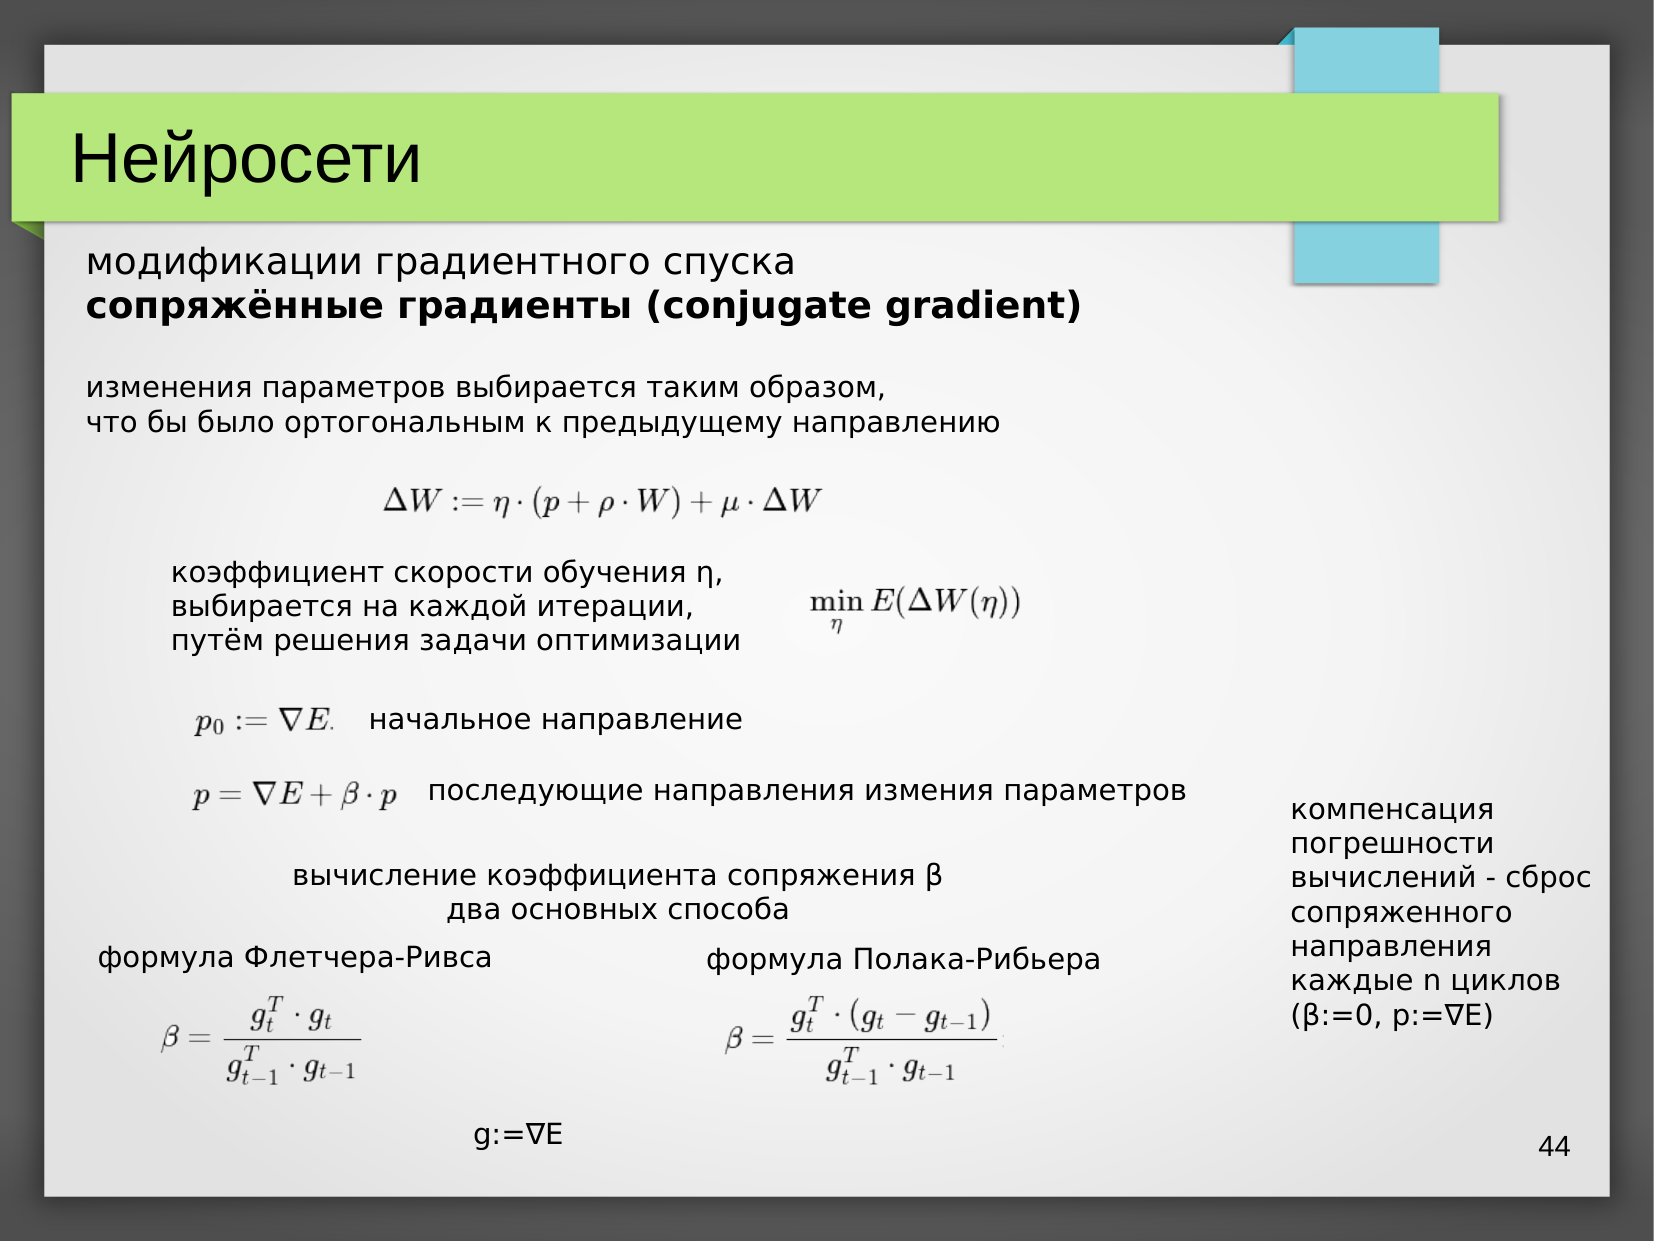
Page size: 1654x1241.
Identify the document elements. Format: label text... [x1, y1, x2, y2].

picture [0, 0, 1654, 1241]
title Нейросети [70, 118, 1205, 199]
text_box начальное направление [353, 694, 1016, 745]
text_box g:=∇E [458, 1110, 579, 1160]
text_box формула Полака-Рибьера [691, 934, 1229, 994]
text_box вычисление коэффициента сопряжения β два основных способа [268, 850, 969, 934]
text_box формула Флетчера-Ривса [82, 933, 530, 983]
text_box последующие направления измения параметров [412, 765, 1229, 815]
text_box коэффициент скорости обучения η, выбирается на каждой итерации, путём решения задачи оптимизации [156, 547, 768, 666]
text_box модификации градиентного спуска сопряжённые градиенты (conjugate gradient) изменения параметров выбирается таким образом, что бы было ортогональным к предыдущему направлению [70, 232, 1512, 447]
text_box компенсация погрешности вычислений - сброс сопряженного направления каждые n циклов (β:=0, p:=∇E) [1275, 784, 1654, 1040]
